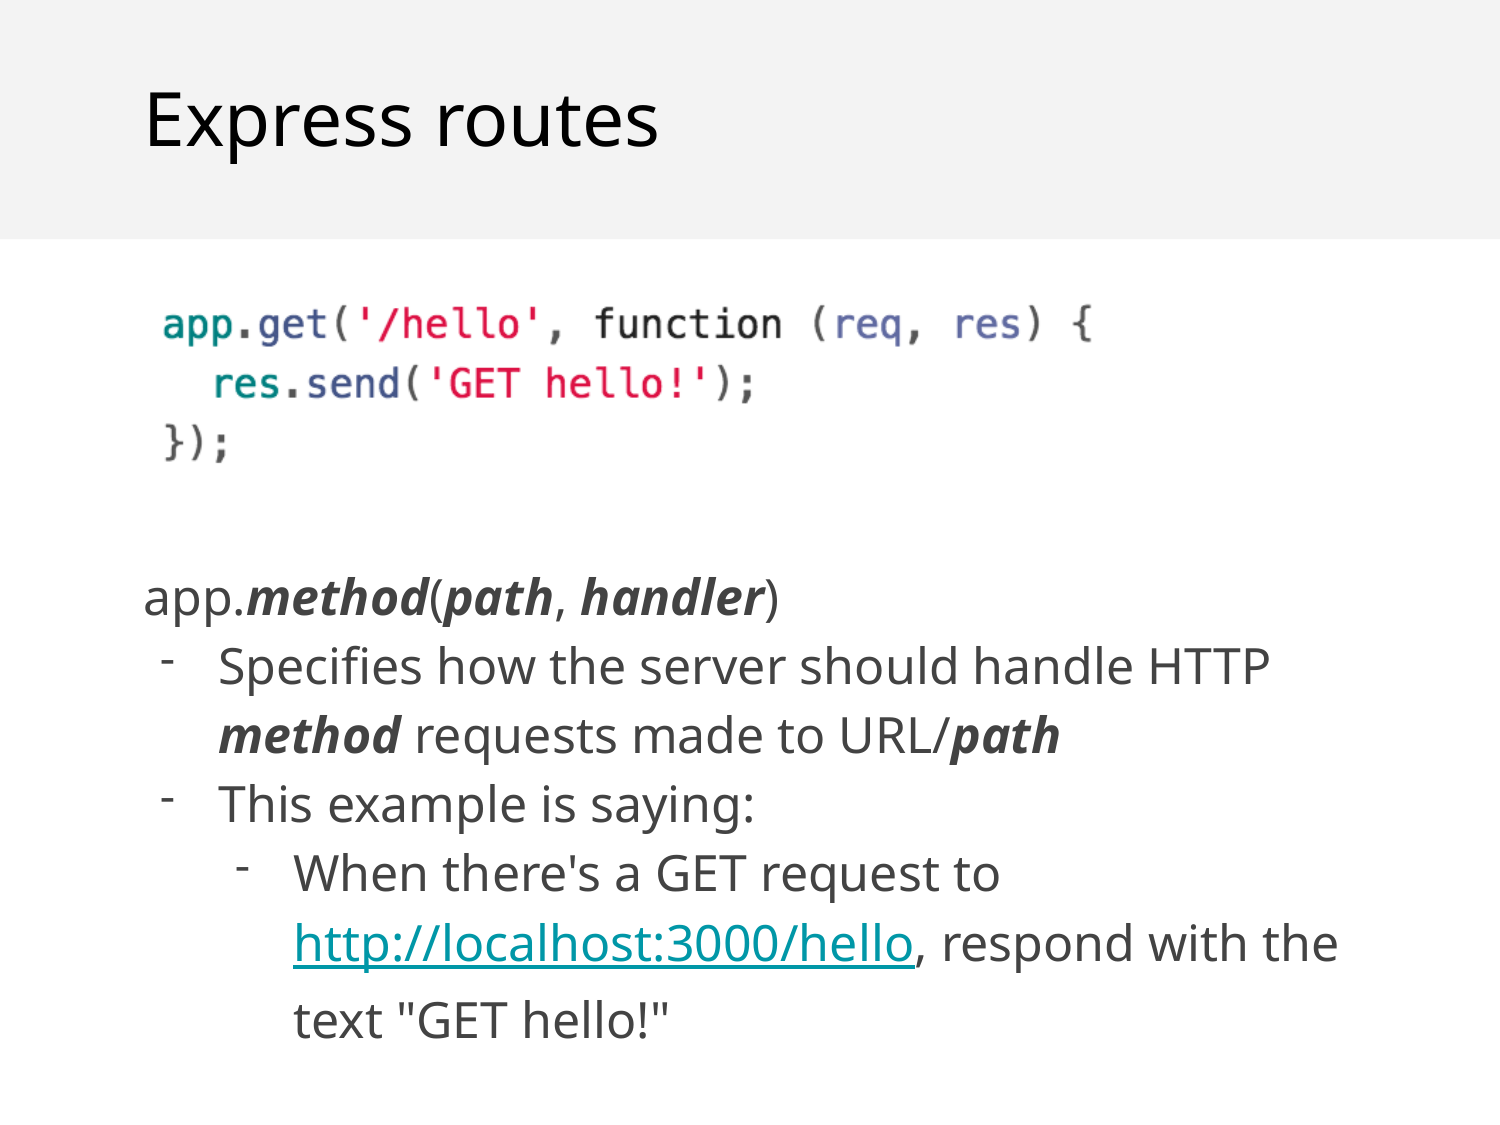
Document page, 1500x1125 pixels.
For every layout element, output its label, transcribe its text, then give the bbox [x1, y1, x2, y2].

picture [128, 291, 1175, 522]
list app.method(path, handler) Specifies how the server should handle HTTP method requests made to URL/path This example is saying: When there's a GET request to http://localhost:3000/hello, respond with the text "GET hello!" [128, 541, 1372, 1116]
title Express routes [128, 56, 1372, 183]
